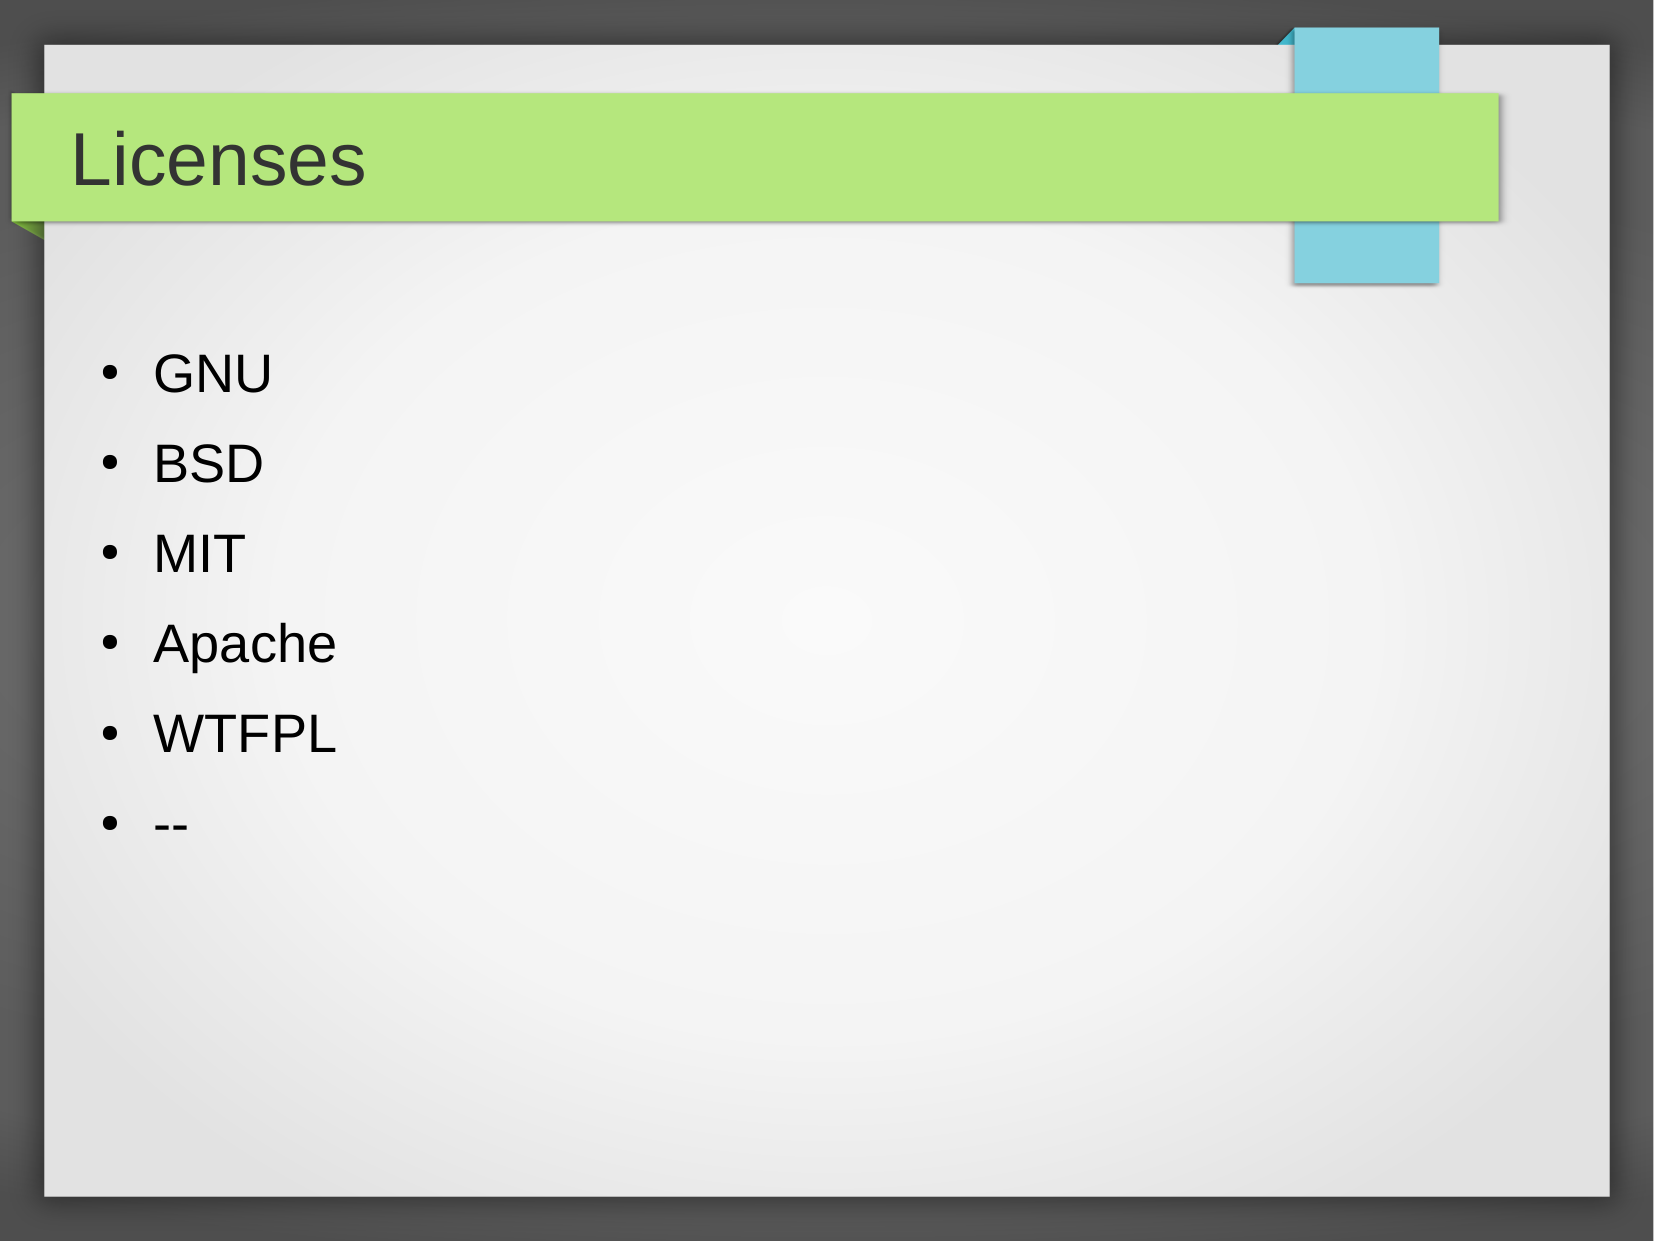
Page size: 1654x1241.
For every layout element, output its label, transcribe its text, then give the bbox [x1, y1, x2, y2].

picture [0, 0, 1654, 1241]
list GNU BSD MIT Apache WTFPL -- [82, 343, 1538, 1063]
title Licenses [70, 106, 1229, 213]
